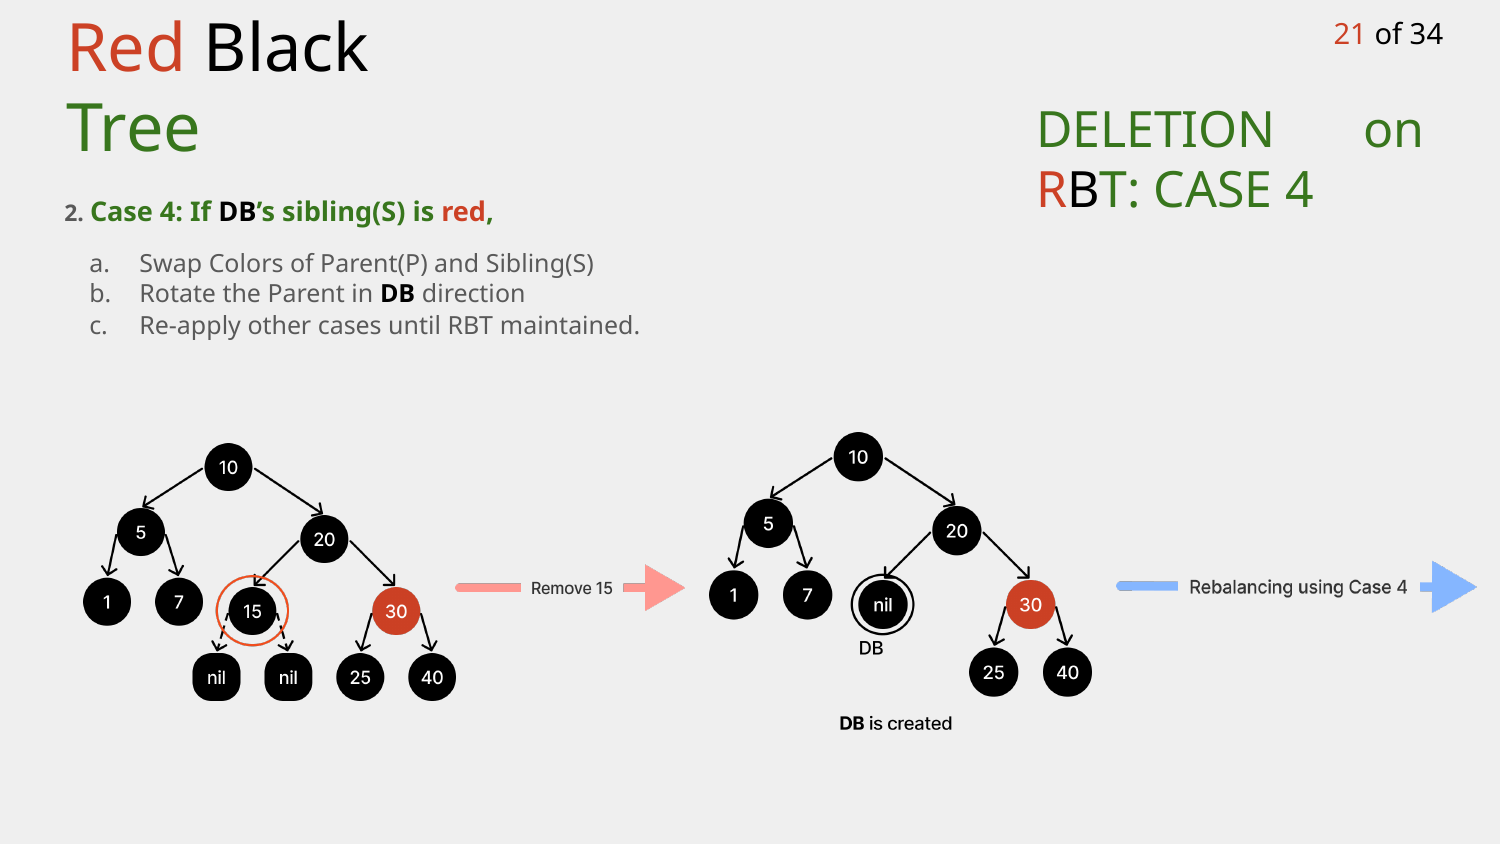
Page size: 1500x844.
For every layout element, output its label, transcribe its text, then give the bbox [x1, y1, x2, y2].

title Red Black Tree [51, 93, 437, 179]
text_box DELETION on RBT: CASE 4 [1021, 82, 1440, 233]
picture [1116, 560, 1477, 613]
picture [709, 432, 1092, 730]
picture [83, 443, 685, 701]
text_box 2. Case 4: If DB’s sibling(S) is red, Swap Colors of Parent(P) and Sibling(S) Rotate the Parent in DB direction Re-apply other cases until RBT maintained. [49, 179, 1468, 356]
text_box 21 of 34 [1318, 0, 1500, 65]
